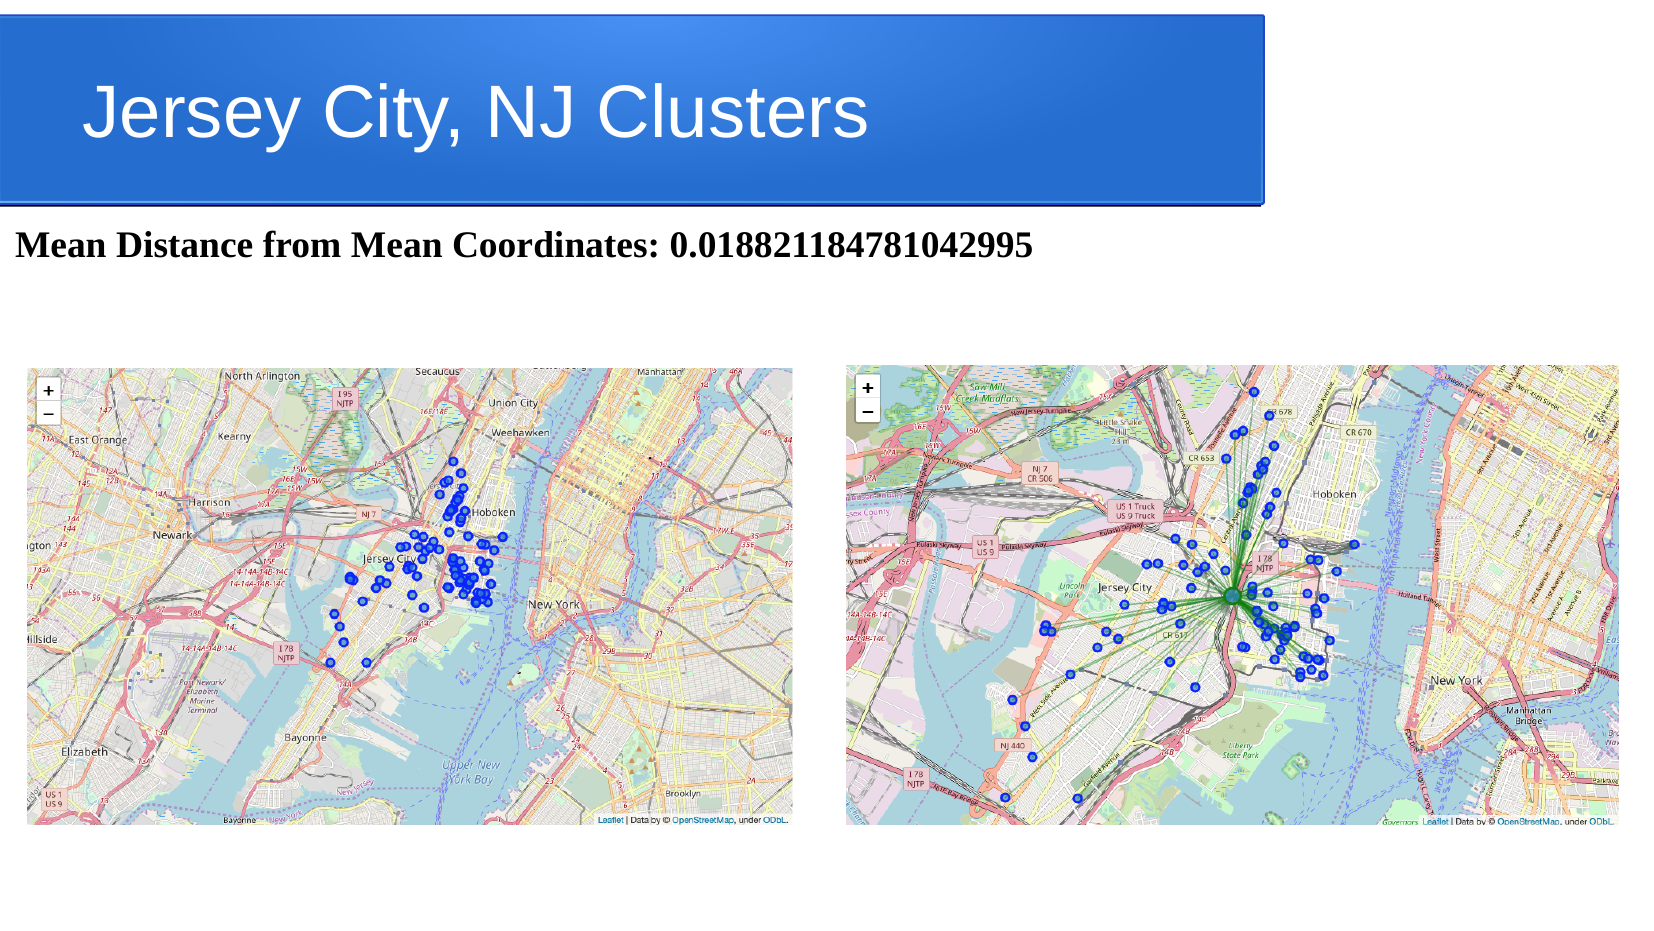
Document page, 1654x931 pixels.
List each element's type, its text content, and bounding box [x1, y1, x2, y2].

title Jersey City, NJ Clusters [82, 35, 1235, 189]
picture [846, 363, 1621, 826]
picture [27, 366, 796, 826]
list Mean Distance from Mean Coordinates: 0.018821184781042995 [15, 224, 1654, 916]
